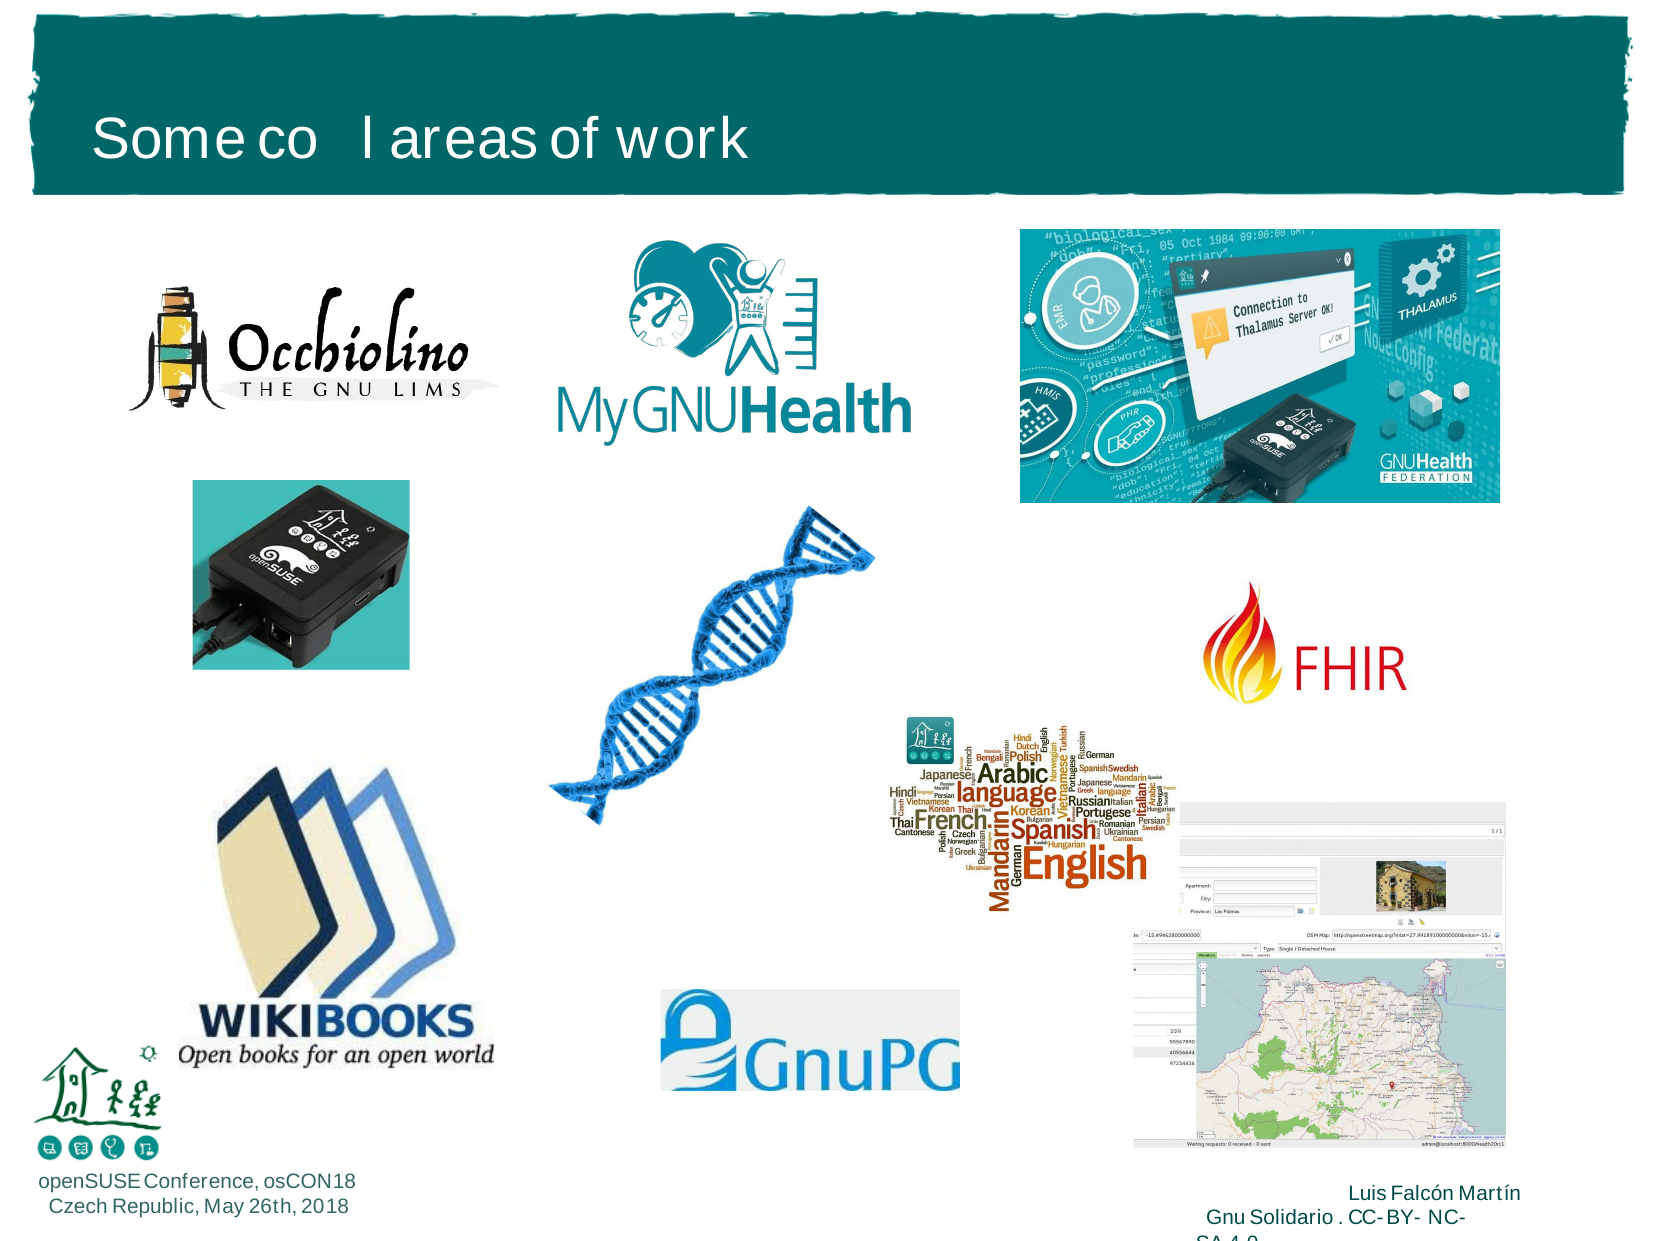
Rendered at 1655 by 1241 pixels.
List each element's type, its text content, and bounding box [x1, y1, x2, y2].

text_box [1020, 229, 1500, 502]
text_box openSUSEConference,osCON18 CzechRepublic,May26th,2018 [36, 1167, 361, 1218]
text_box [193, 480, 410, 670]
text_box [885, 709, 1506, 1147]
text_box [541, 226, 926, 456]
text_box [661, 990, 960, 1091]
text_box [538, 477, 875, 862]
text_box [114, 255, 508, 435]
text_box [179, 755, 494, 1070]
text_box LuisFalcónMartín GnuSolidario.CC-BY-NC-SA4.0 [1193, 1179, 1531, 1230]
title Someco lareasofwork [48, 74, 1607, 179]
text_box [1200, 579, 1413, 705]
